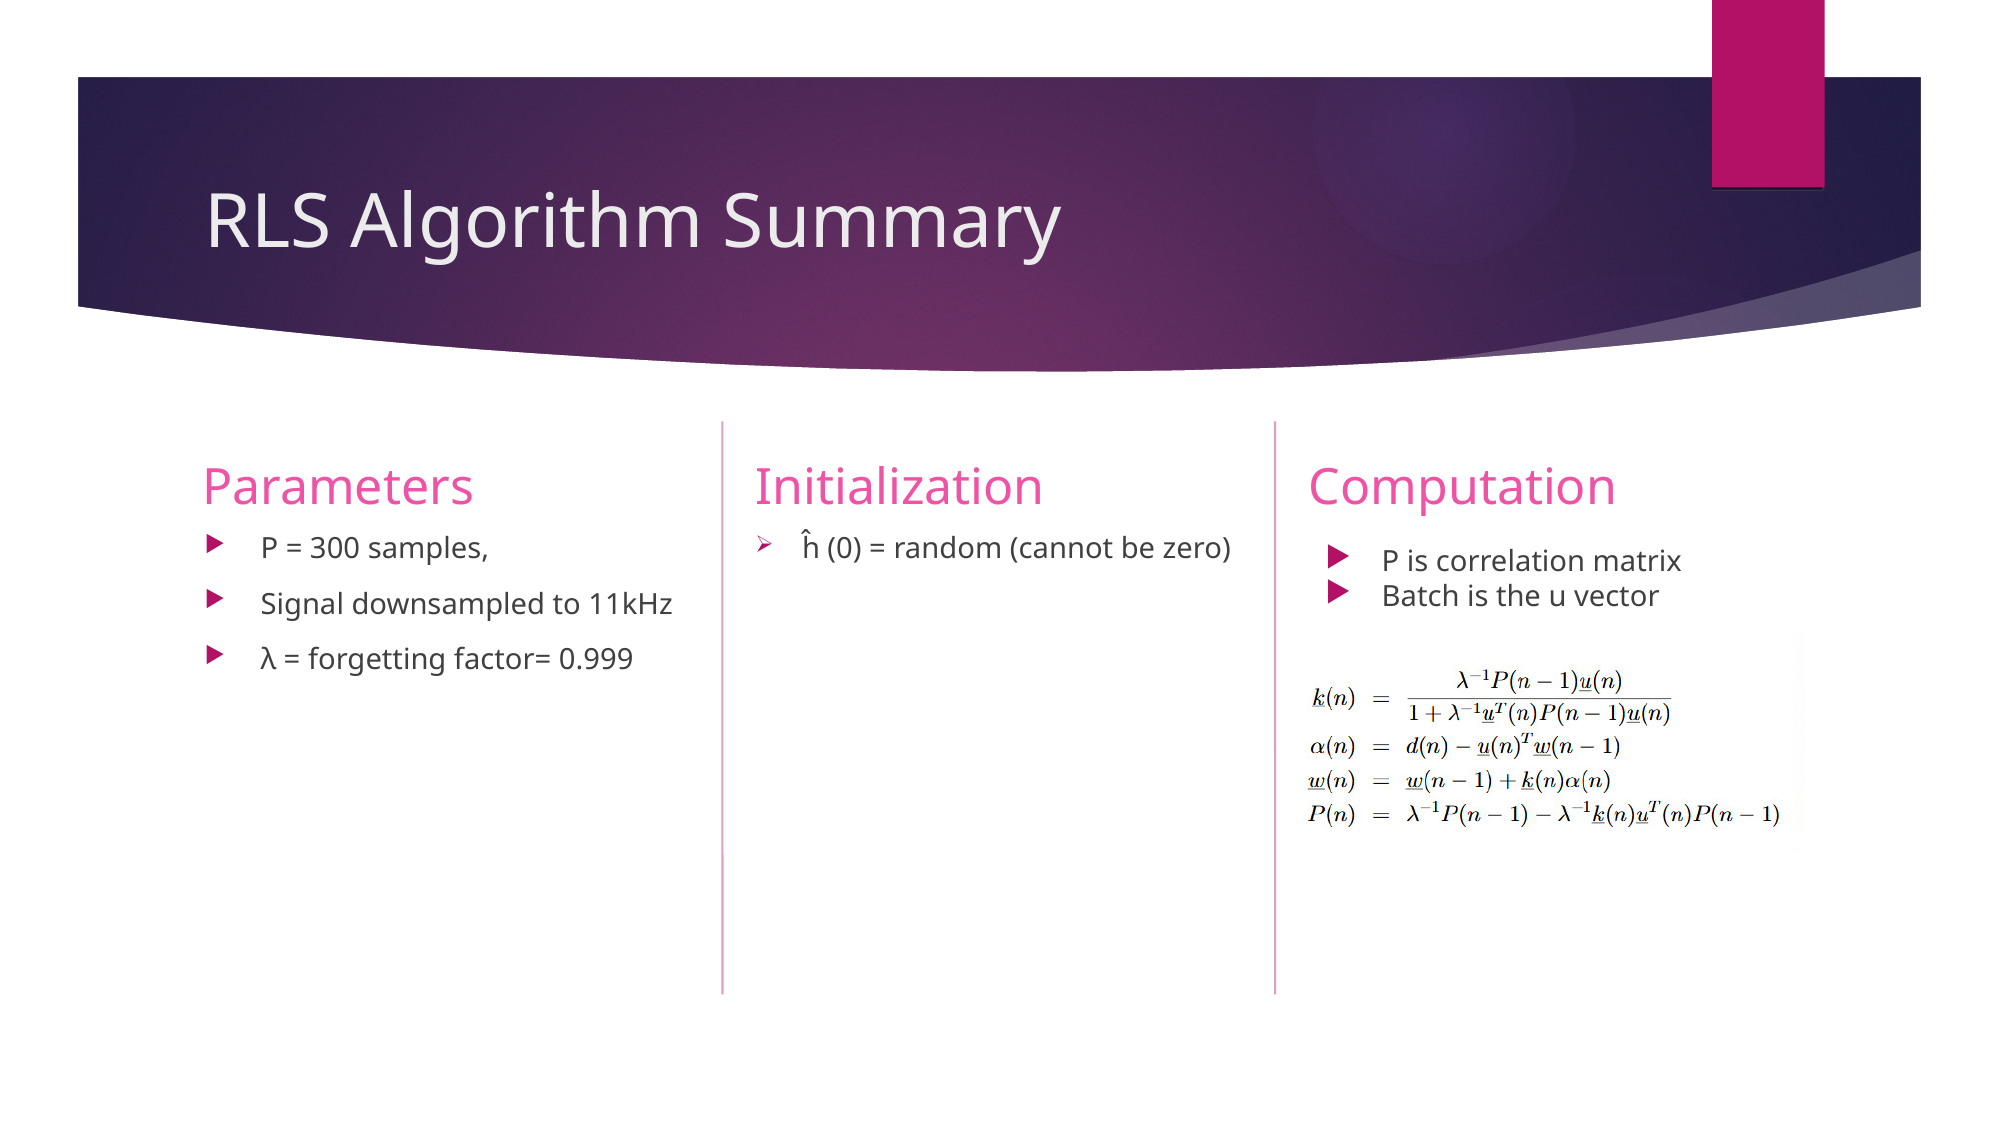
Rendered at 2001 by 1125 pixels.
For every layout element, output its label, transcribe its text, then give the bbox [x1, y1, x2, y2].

picture [1299, 633, 1805, 851]
list Computation [1294, 427, 1810, 521]
picture [79, 78, 1920, 371]
list [1294, 521, 1810, 980]
list P = 300 samples, Signal downsampled to 11kHz λ = forgetting factor= 0.999 [189, 521, 705, 989]
title RLS Algorithm Summary [189, 159, 1638, 276]
list Initialization [740, 427, 1257, 521]
list ĥ (0) = random (cannot be zero) [740, 521, 1257, 989]
list Parameters [187, 427, 703, 522]
text_box P is correlation matrix Batch is the u vector [1310, 535, 1834, 656]
